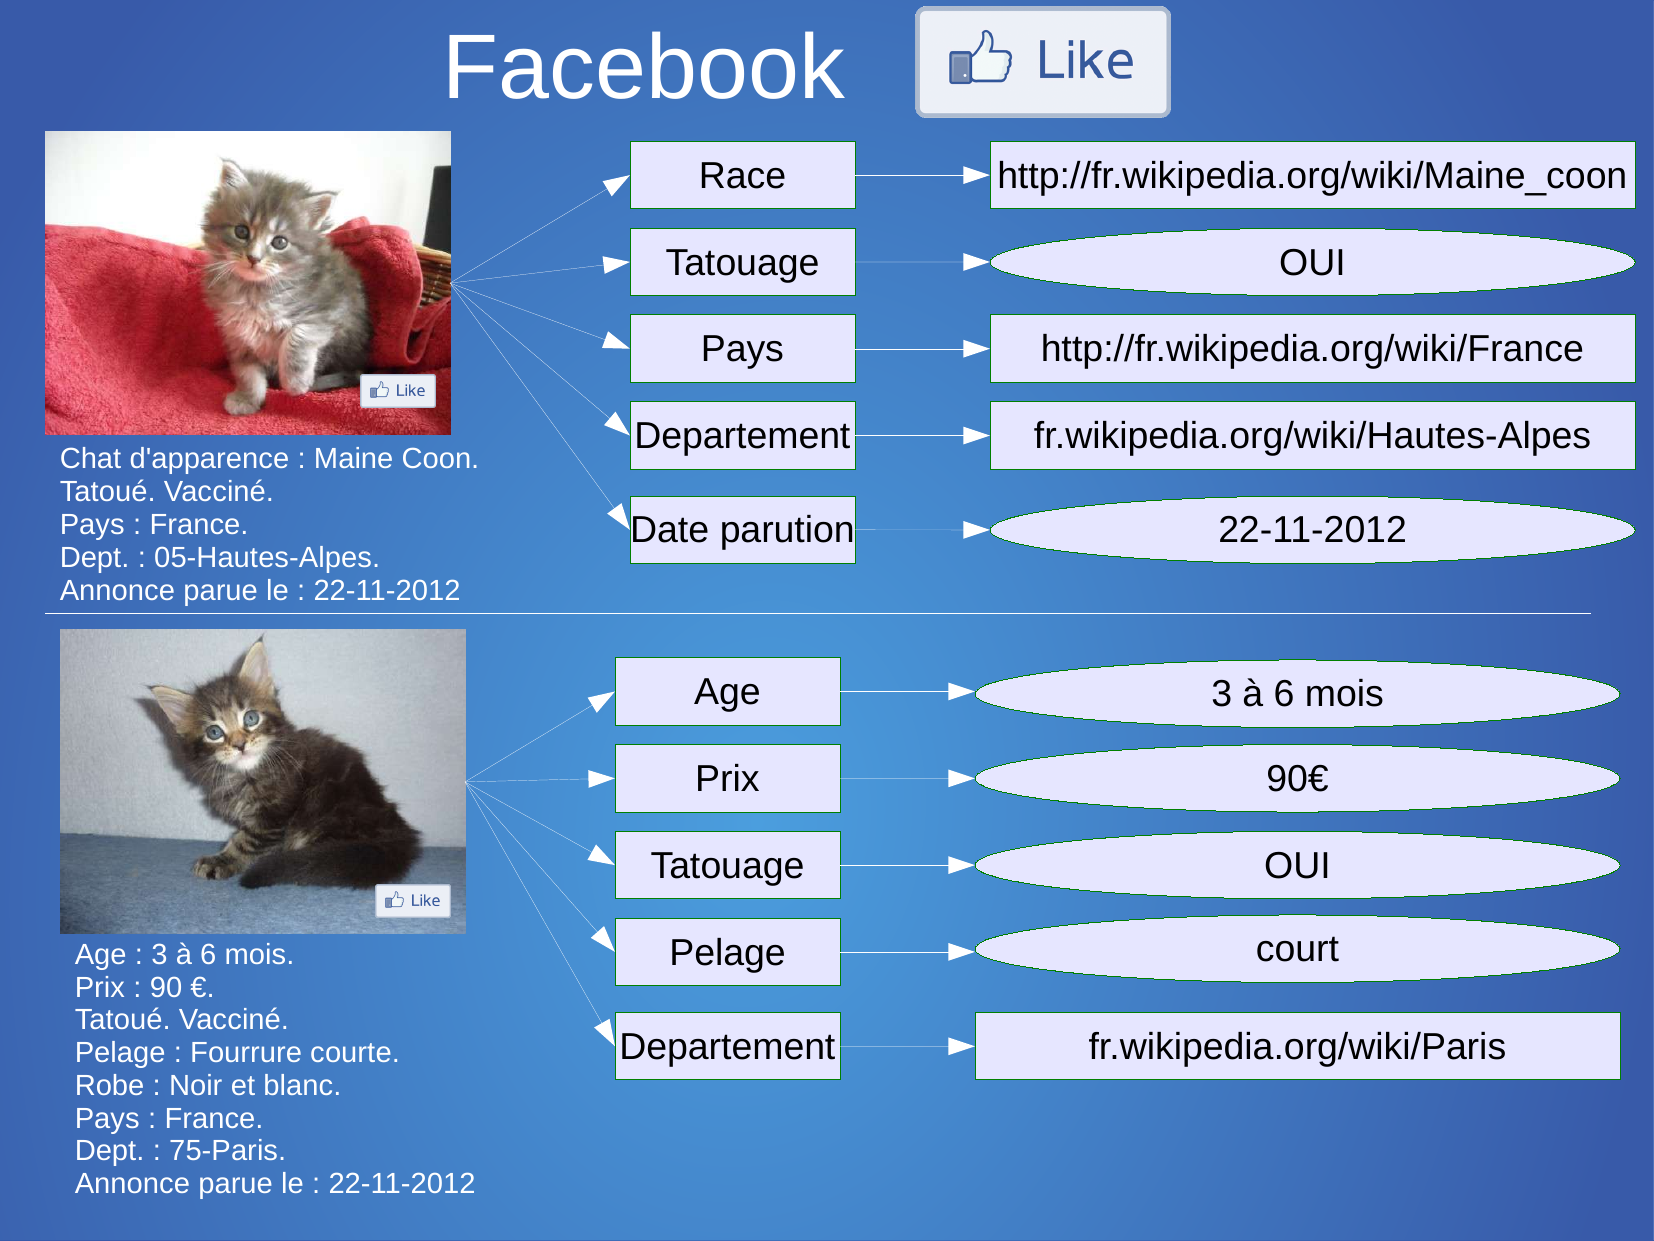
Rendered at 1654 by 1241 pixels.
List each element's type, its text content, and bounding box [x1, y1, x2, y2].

text_box Date parution [630, 496, 856, 564]
text_box fr.wikipedia.org/wiki/Paris [975, 1012, 1621, 1080]
text_box Pelage [615, 918, 841, 986]
text_box 3 à 6 mois [975, 659, 1621, 728]
text_box 22-11-2012 [990, 496, 1636, 564]
text_box Departement [630, 401, 856, 470]
text_box Age : 3 à 6 mois. Prix : 90 €. Tatoué. Vacciné. Pelage : Fourrure courte. Robe : Noir et blanc. Pays : France. Dept. : 75-Paris. Annonce parue le : 22-11-2012 [60, 930, 492, 1208]
picture [0, 0, 1654, 1241]
text_box Departement [615, 1012, 841, 1080]
text_box court [975, 914, 1621, 983]
text_box Prix [615, 744, 841, 813]
text_box Pays [630, 314, 856, 383]
text_box http://fr.wikipedia.org/wiki/France [990, 314, 1636, 383]
text_box fr.wikipedia.org/wiki/Hautes-Alpes [990, 401, 1636, 470]
text_box Age [615, 657, 841, 726]
text_box Tatouage [630, 228, 856, 296]
text_box Chat d'apparence : Maine Coon. Tatoué. Vacciné. Pays : France. Dept. : 05-Hautes-Alpes. Annonce parue le : 22-11-2012 [45, 435, 496, 613]
title Facebook [25, 15, 1621, 120]
text_box OUI [975, 831, 1621, 899]
text_box Tatouage [615, 831, 841, 899]
text_box 90€ [975, 744, 1621, 813]
text_box Race [630, 141, 856, 209]
text_box OUI [990, 228, 1636, 296]
text_box http://fr.wikipedia.org/wiki/Maine_coon [990, 141, 1636, 209]
